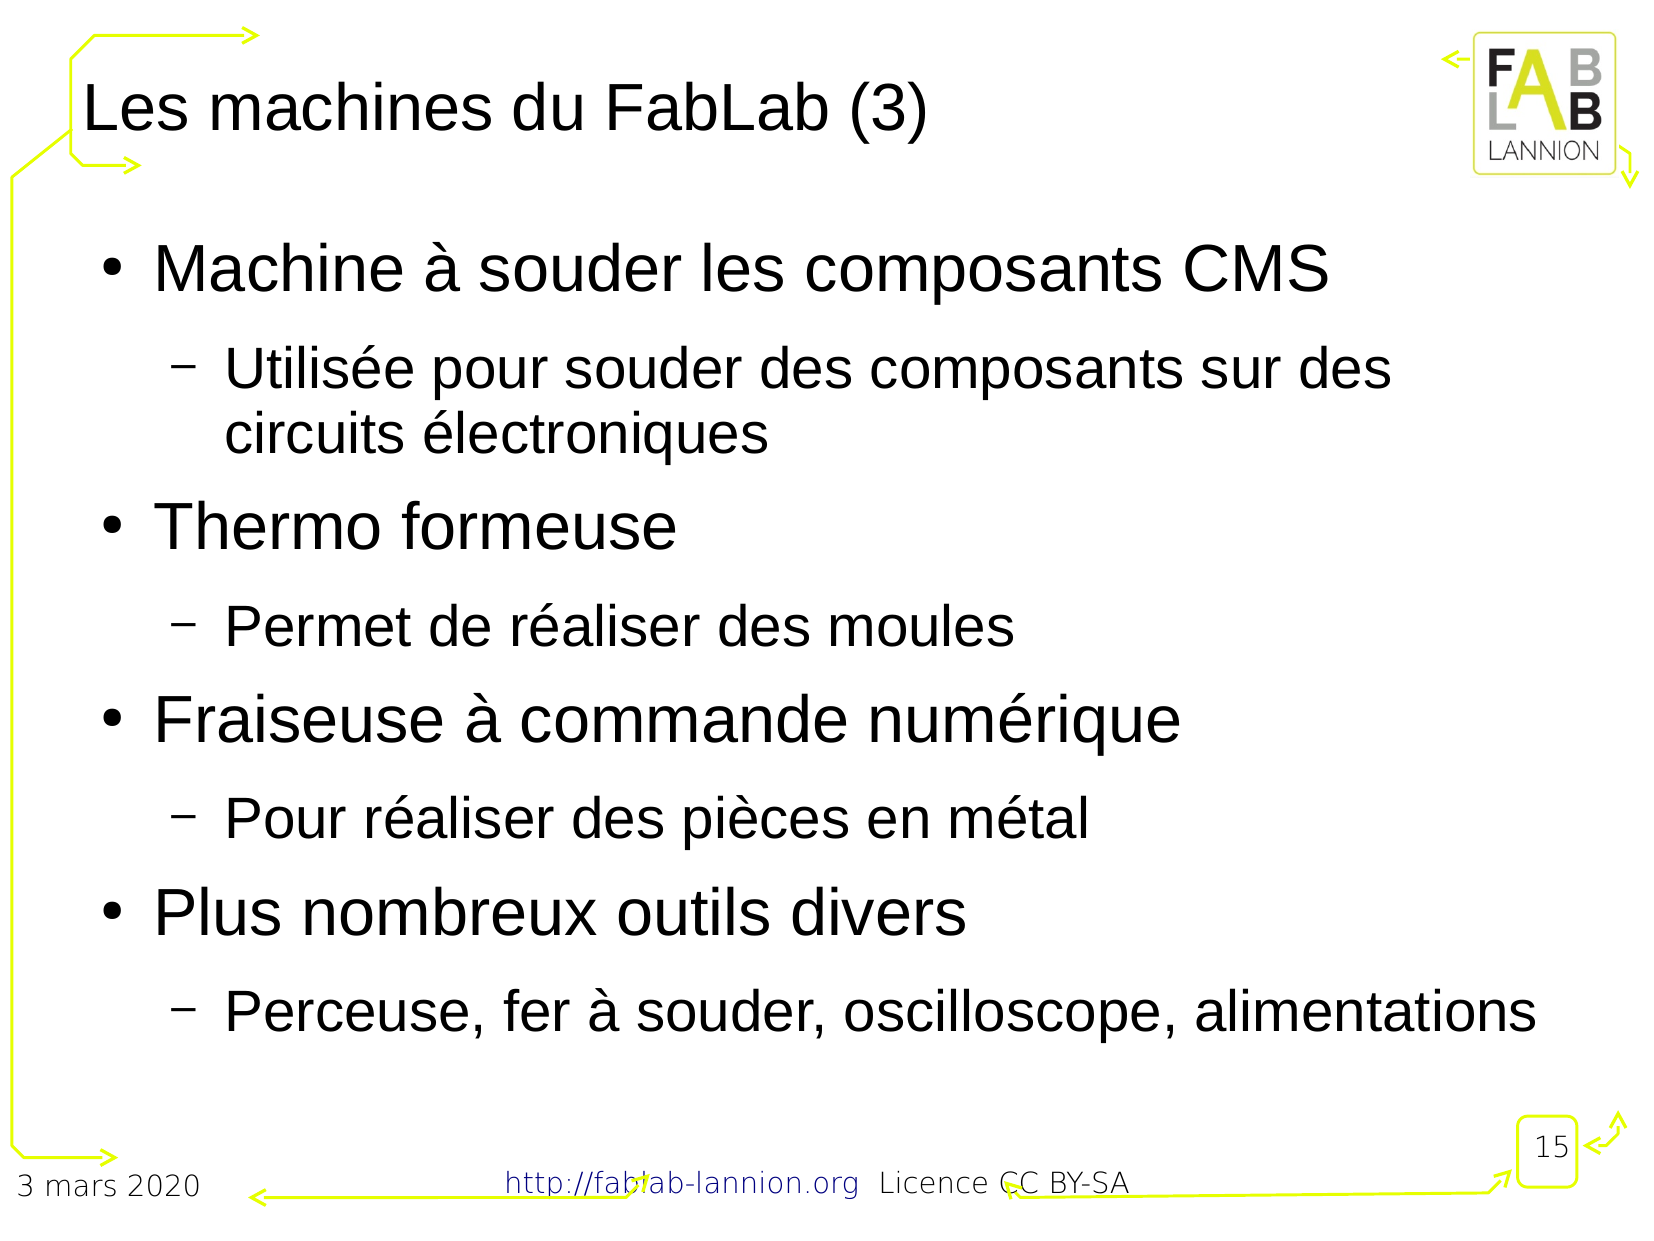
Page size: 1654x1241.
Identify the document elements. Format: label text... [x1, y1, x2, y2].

list Machine à souder les composants CMS Utilisée pour souder des composants sur des circuits électroniques Thermo formeuse Permet de réaliser des moules Fraiseuse à commande numérique Pour réaliser des pièces en métal Plus nombreux outils divers Perceuse, fer à souder, oscilloscope, alimentations [82, 231, 1571, 1052]
picture [1470, 29, 1619, 178]
title Les machines du FabLab (3) [82, 49, 1441, 166]
